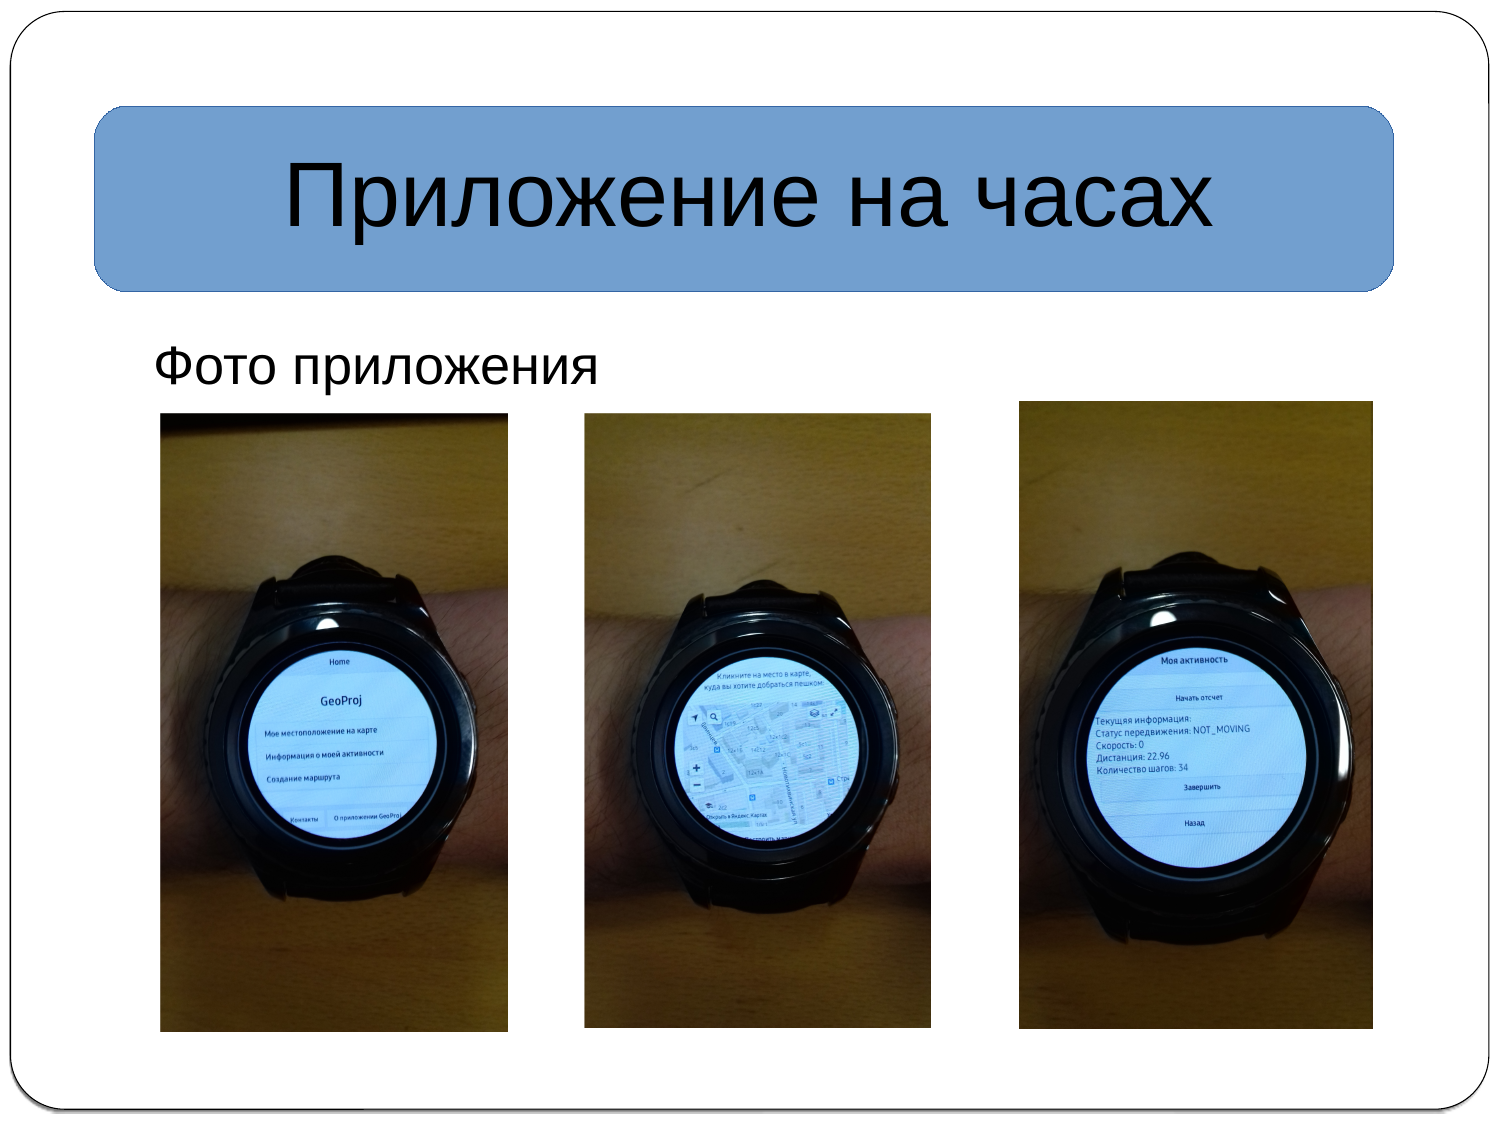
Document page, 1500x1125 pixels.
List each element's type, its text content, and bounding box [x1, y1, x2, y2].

picture [160, 413, 508, 1032]
picture [1019, 401, 1373, 1029]
text_box Приложение на часах [75, 95, 1425, 284]
text_box Фото приложения [79, 330, 1430, 983]
text_box [106, 284, 1382, 292]
picture [584, 413, 931, 1028]
